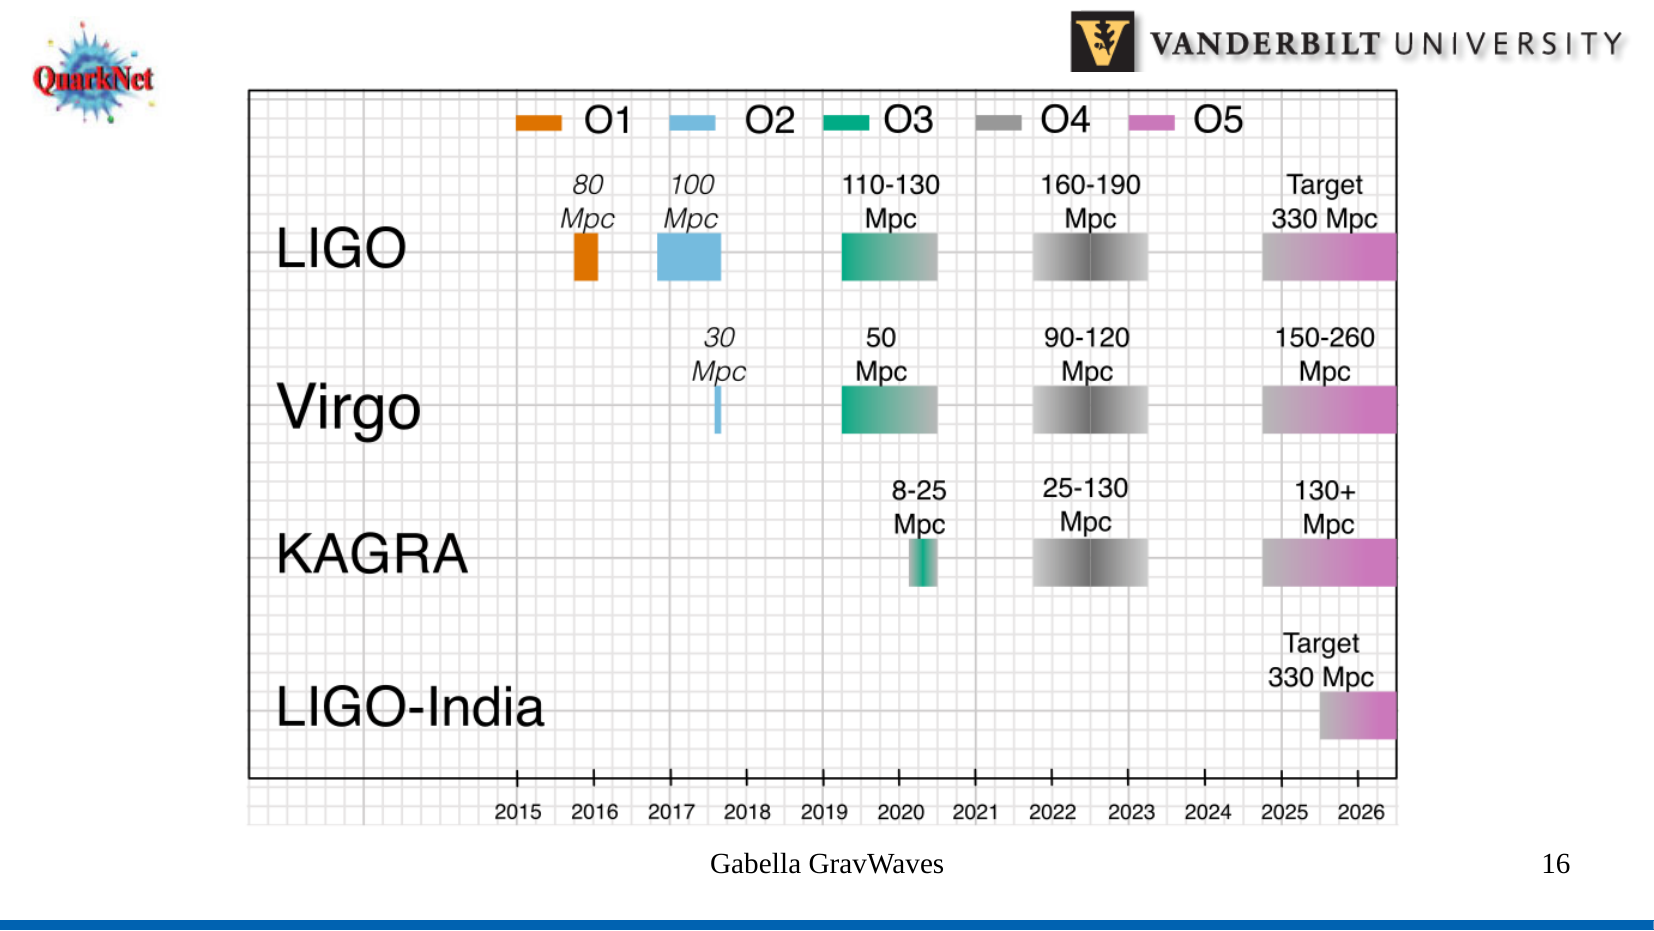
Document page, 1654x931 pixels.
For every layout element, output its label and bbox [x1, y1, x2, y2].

picture [19, 16, 166, 135]
picture [227, 8, 1637, 848]
